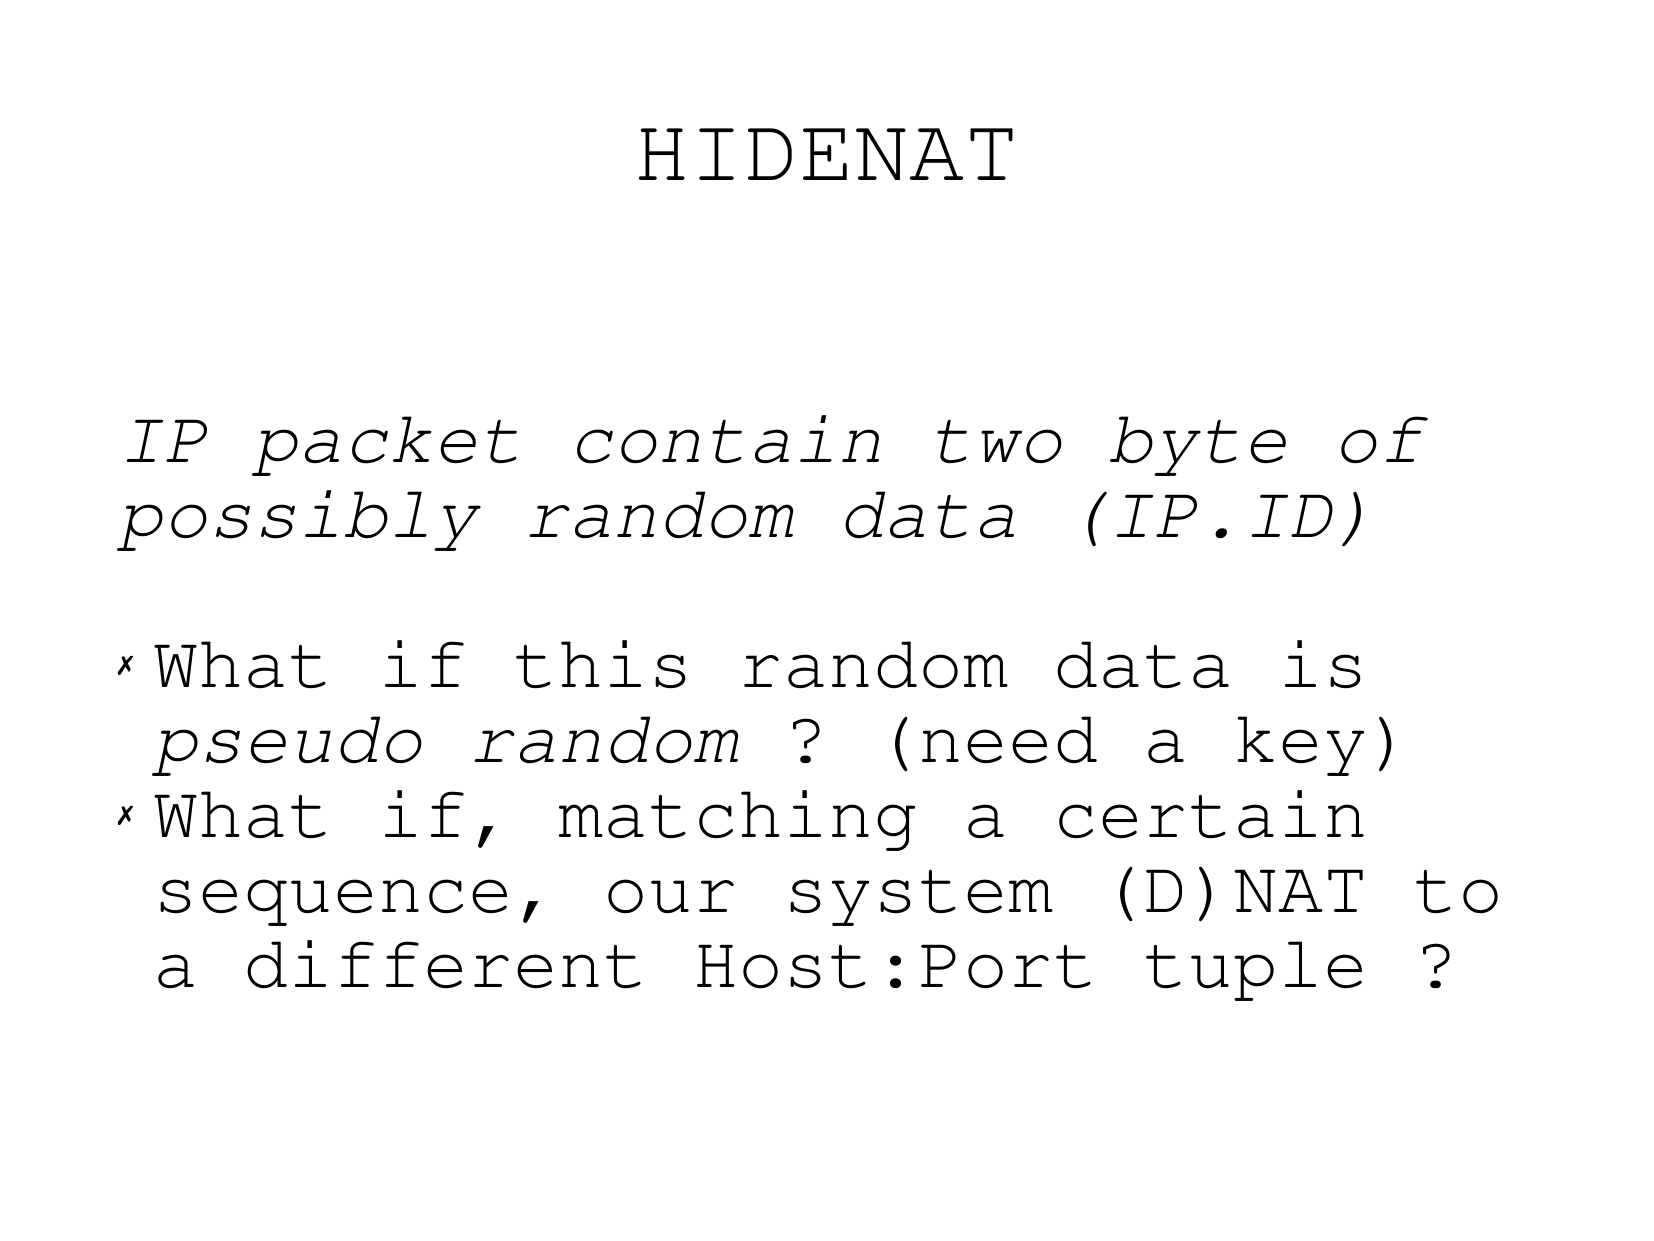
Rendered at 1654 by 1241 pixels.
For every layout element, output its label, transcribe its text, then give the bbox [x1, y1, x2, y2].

title HIDENAT [82, 49, 1571, 257]
subtitle IP packet contain two byte of possibly random data (IP.ID) What if this random data is pseudo random ? (need a key) What if, matching a certain sequence, our system (D)NAT to a different Host:Port tuple ? [82, 327, 1571, 1078]
